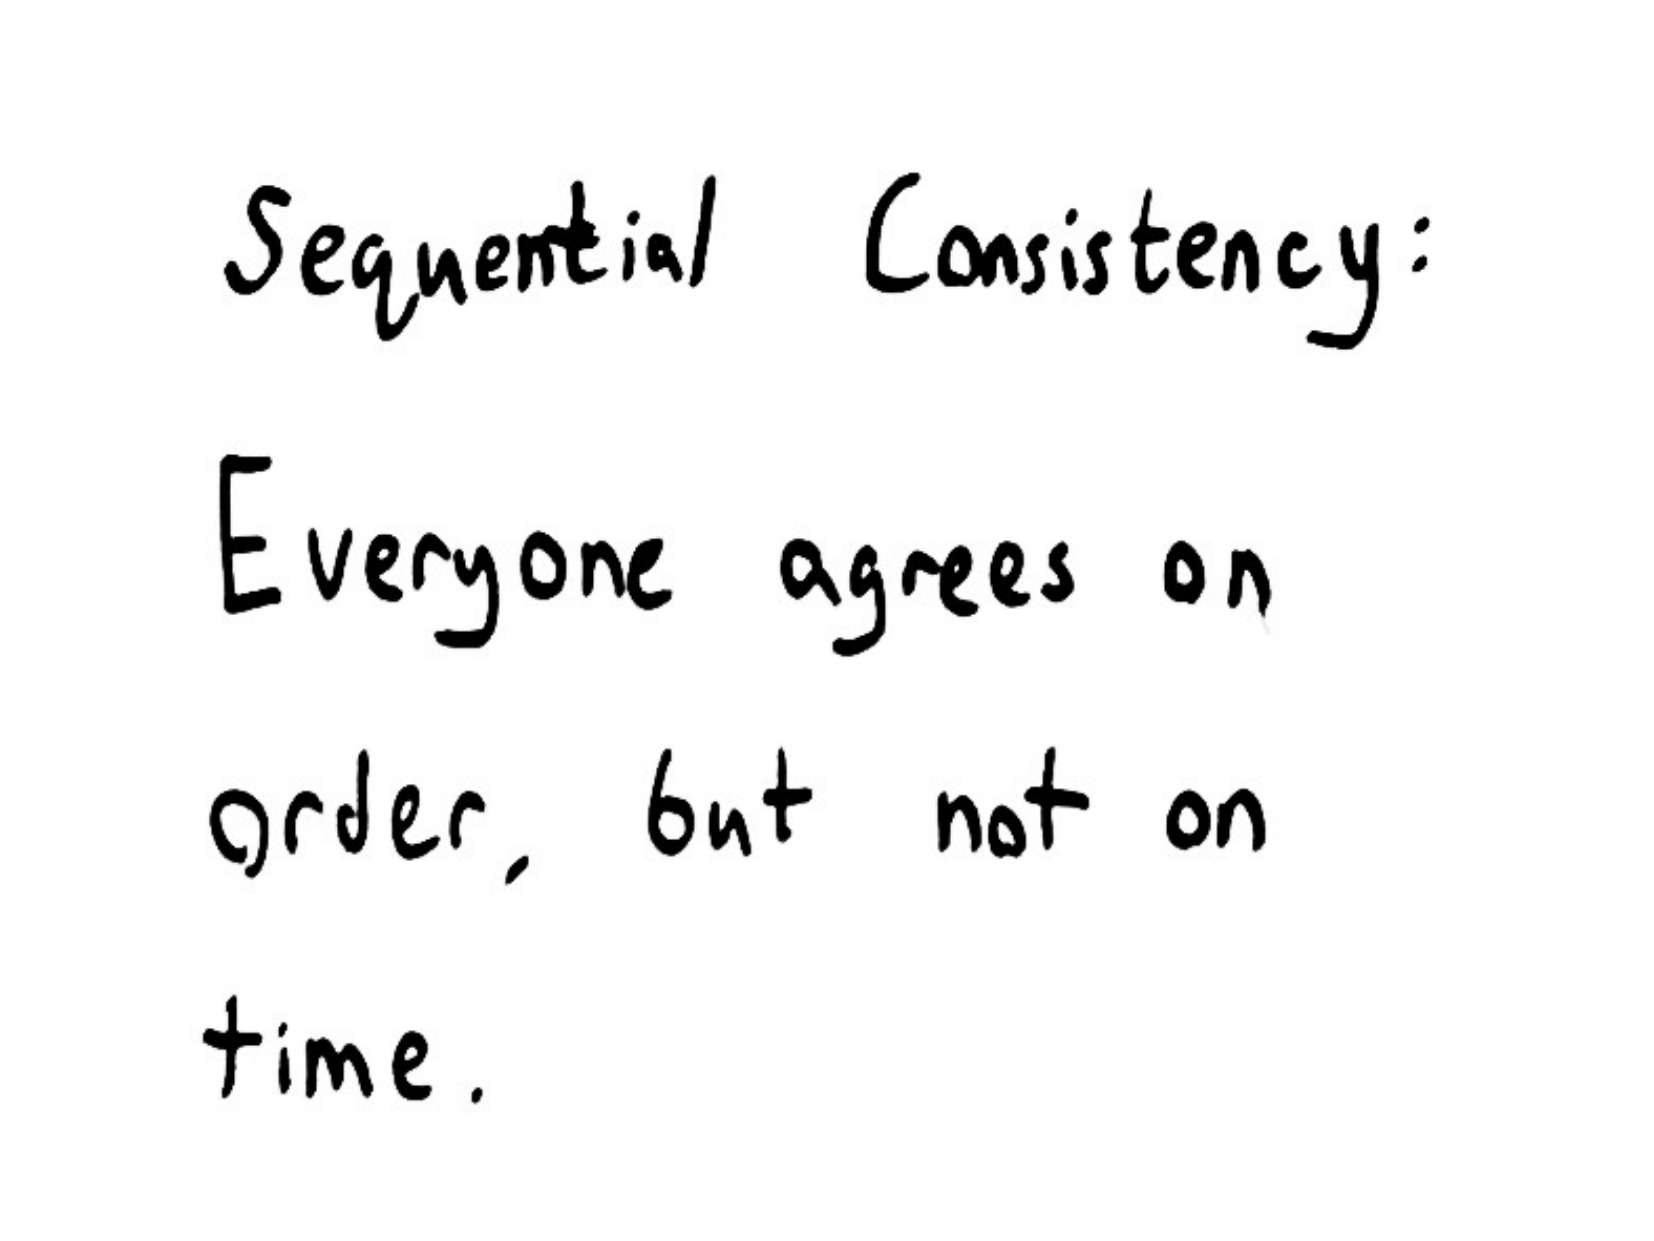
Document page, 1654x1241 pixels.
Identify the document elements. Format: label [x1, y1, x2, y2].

picture [105, 104, 1545, 1189]
